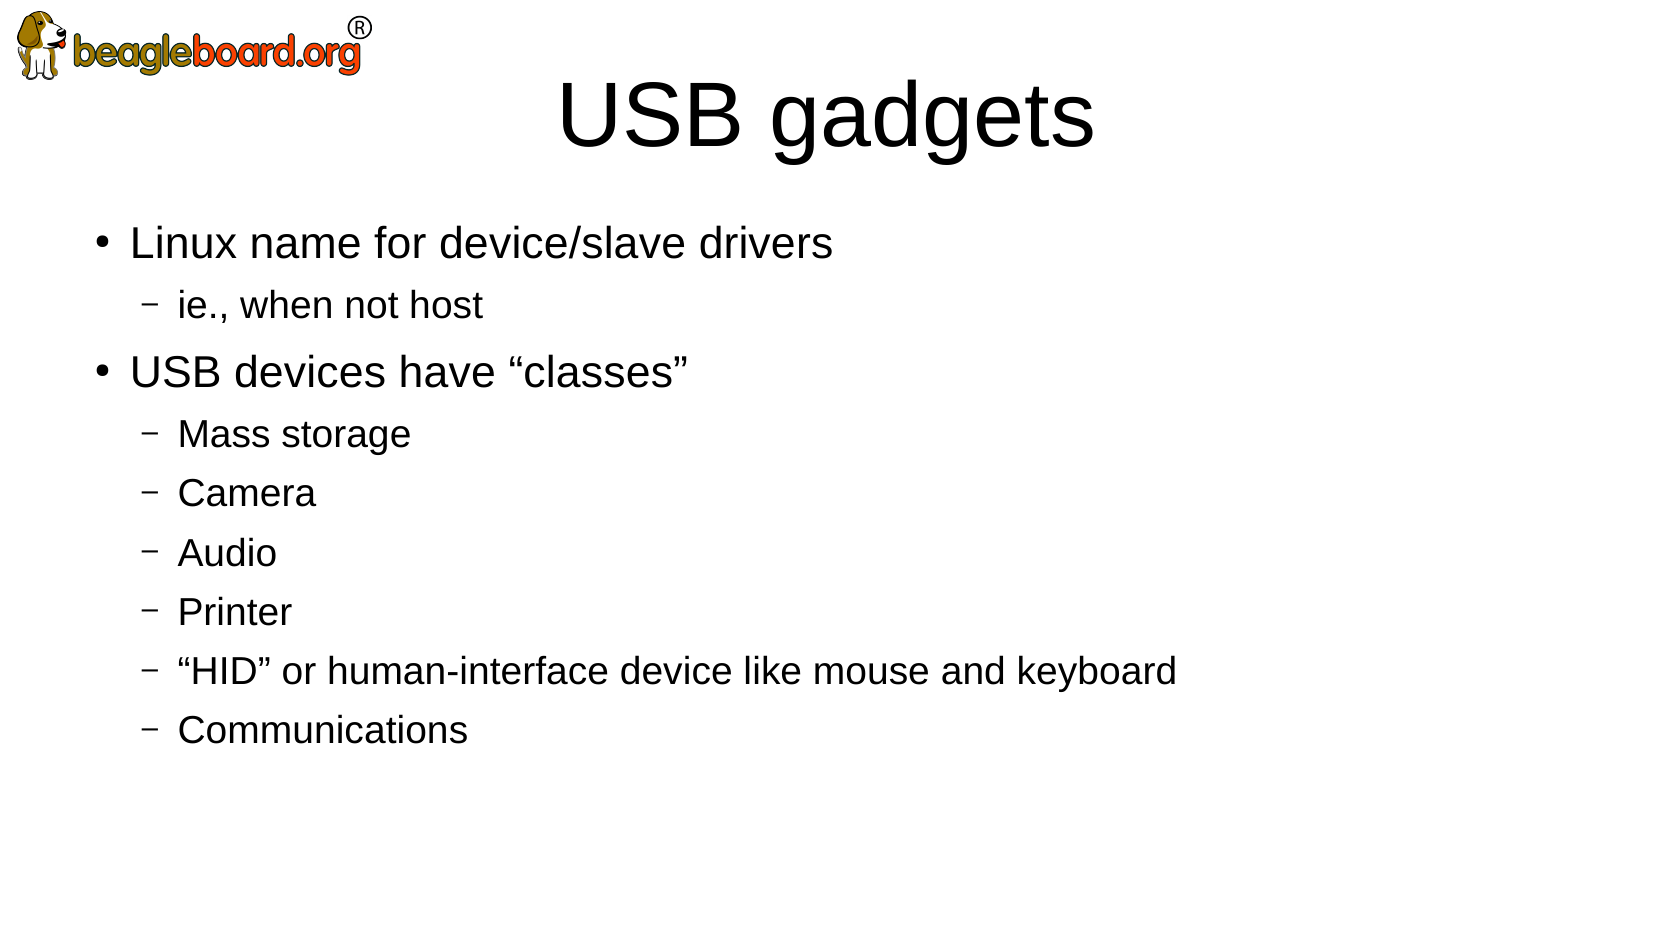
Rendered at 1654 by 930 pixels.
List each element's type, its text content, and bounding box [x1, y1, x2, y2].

title USB gadgets [82, 37, 1571, 193]
list Linux name for device/slave drivers ie., when not host USB devices have “classes” Mass storage Camera Audio Printer “HID” or human-interface device like mouse and keyboard Communications [82, 217, 1571, 757]
picture [17, 11, 372, 80]
